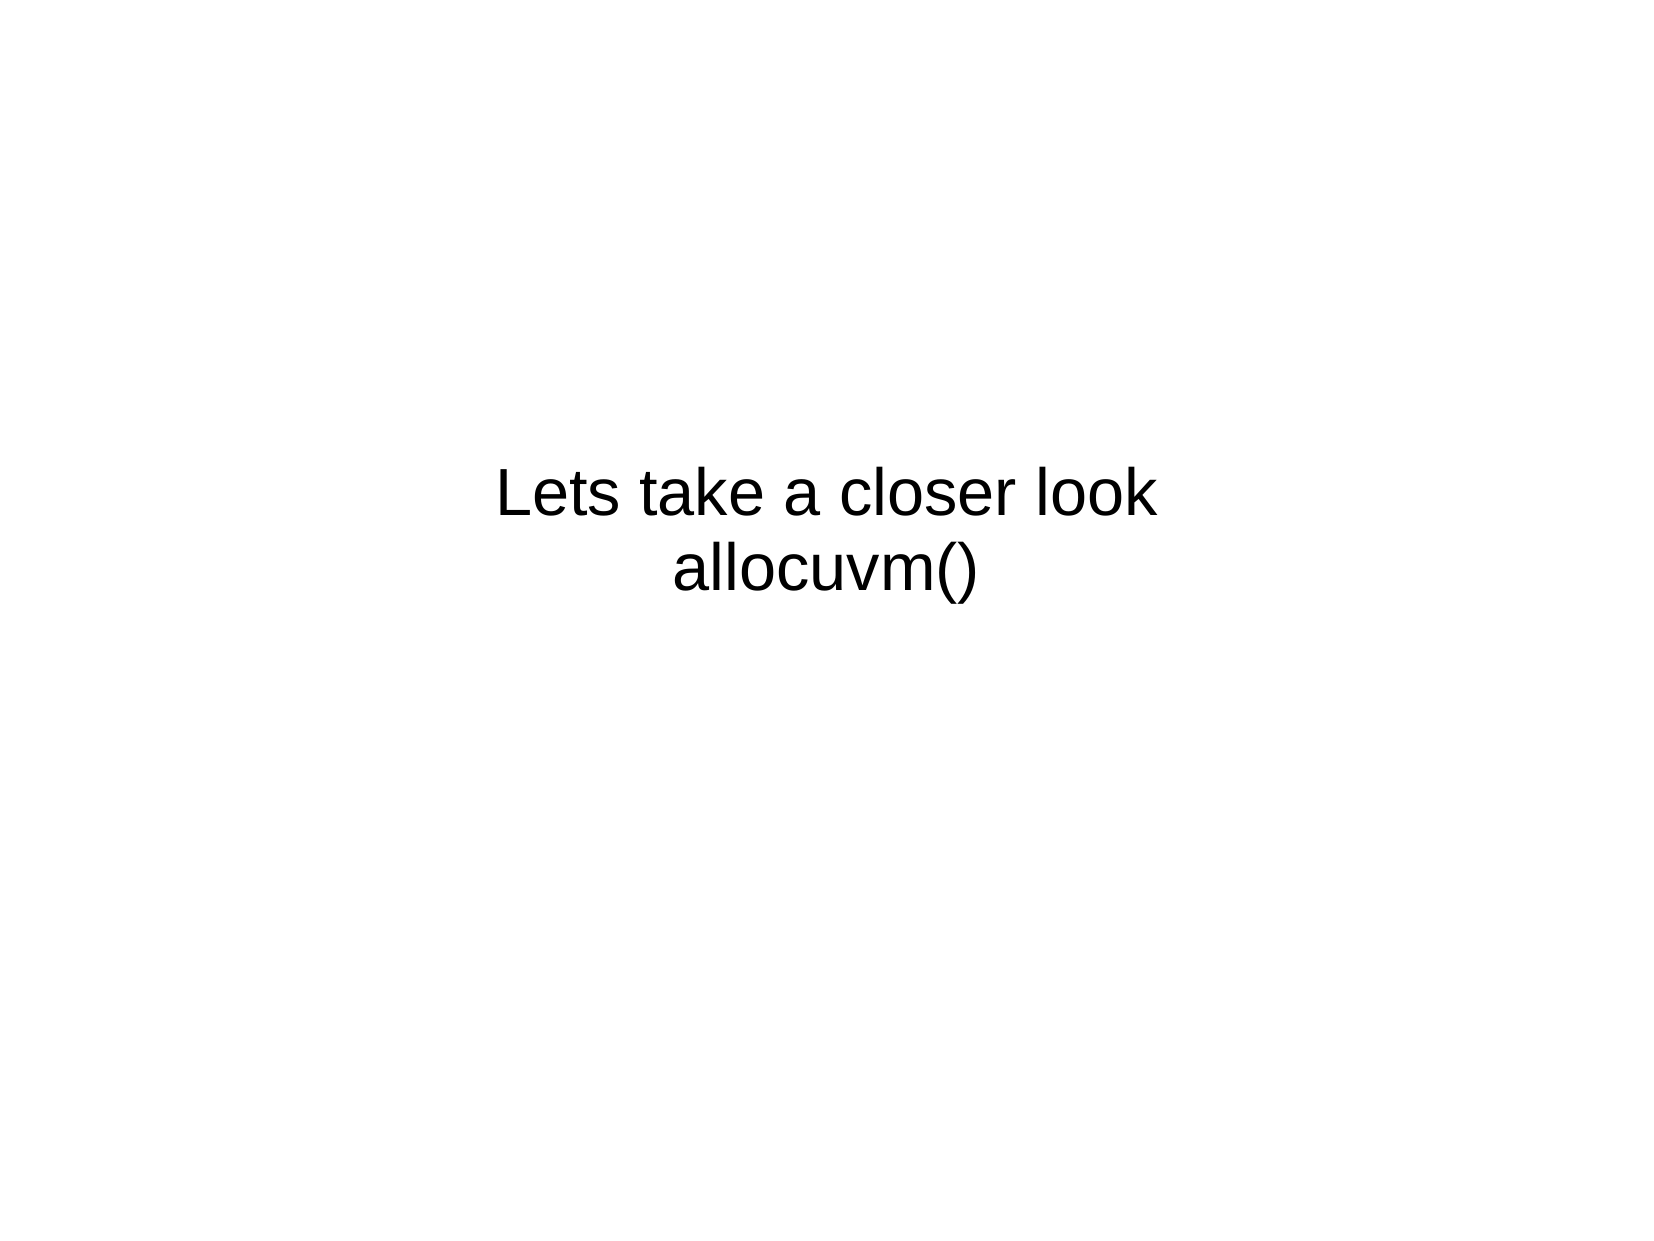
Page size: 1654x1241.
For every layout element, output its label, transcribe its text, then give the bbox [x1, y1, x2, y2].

subtitle Lets take a closer look allocuvm() [82, 49, 1571, 1010]
